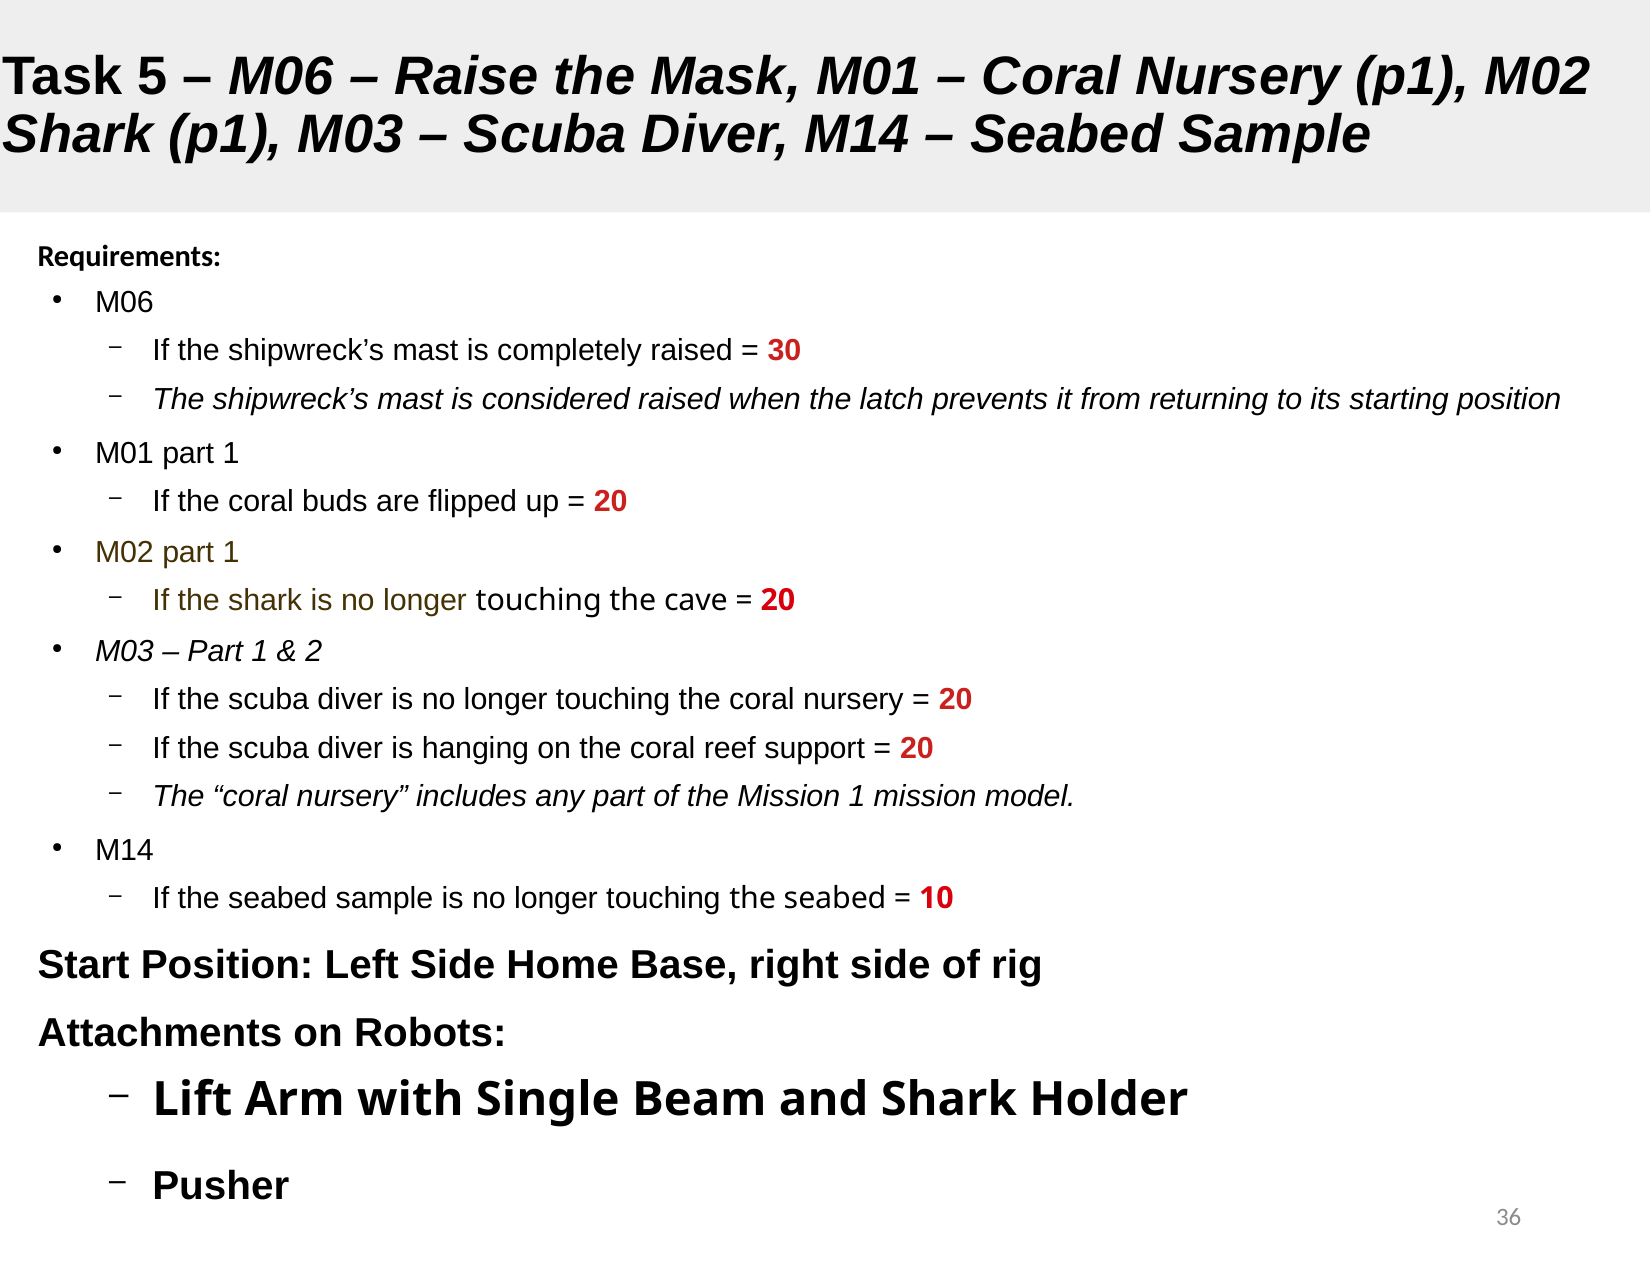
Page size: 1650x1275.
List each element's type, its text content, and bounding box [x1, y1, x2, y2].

list Requirements: M06 If the shipwreck’s mast is completely raised = 30 The shipwreck’s mast is considered raised when the latch prevents it from returning to its starting position M01 part 1 If the coral buds are flipped up = 20 M02 part 1 If the shark is no longer touching the cave = 20 M03 – Part 1 & 2 If the scuba diver is no longer touching the coral nursery = 20 If the scuba diver is hanging on the coral reef support = 20 The “coral nursery” includes any part of the Mission 1 mission model. M14 If the seabed sample is no longer touching the seabed = 10 Start Position: Left Side Home Base, right side of rig Attachments on Robots: Lift Arm with Single Beam and Shark Holder Pusher [37, 236, 1578, 1257]
title Task 5 – M06 – Raise the Mask, M01 – Coral Nursery (p1), M02 Shark (p1), M03 – Scuba Diver, M14 – Seabed Sample [0, 0, 1650, 213]
